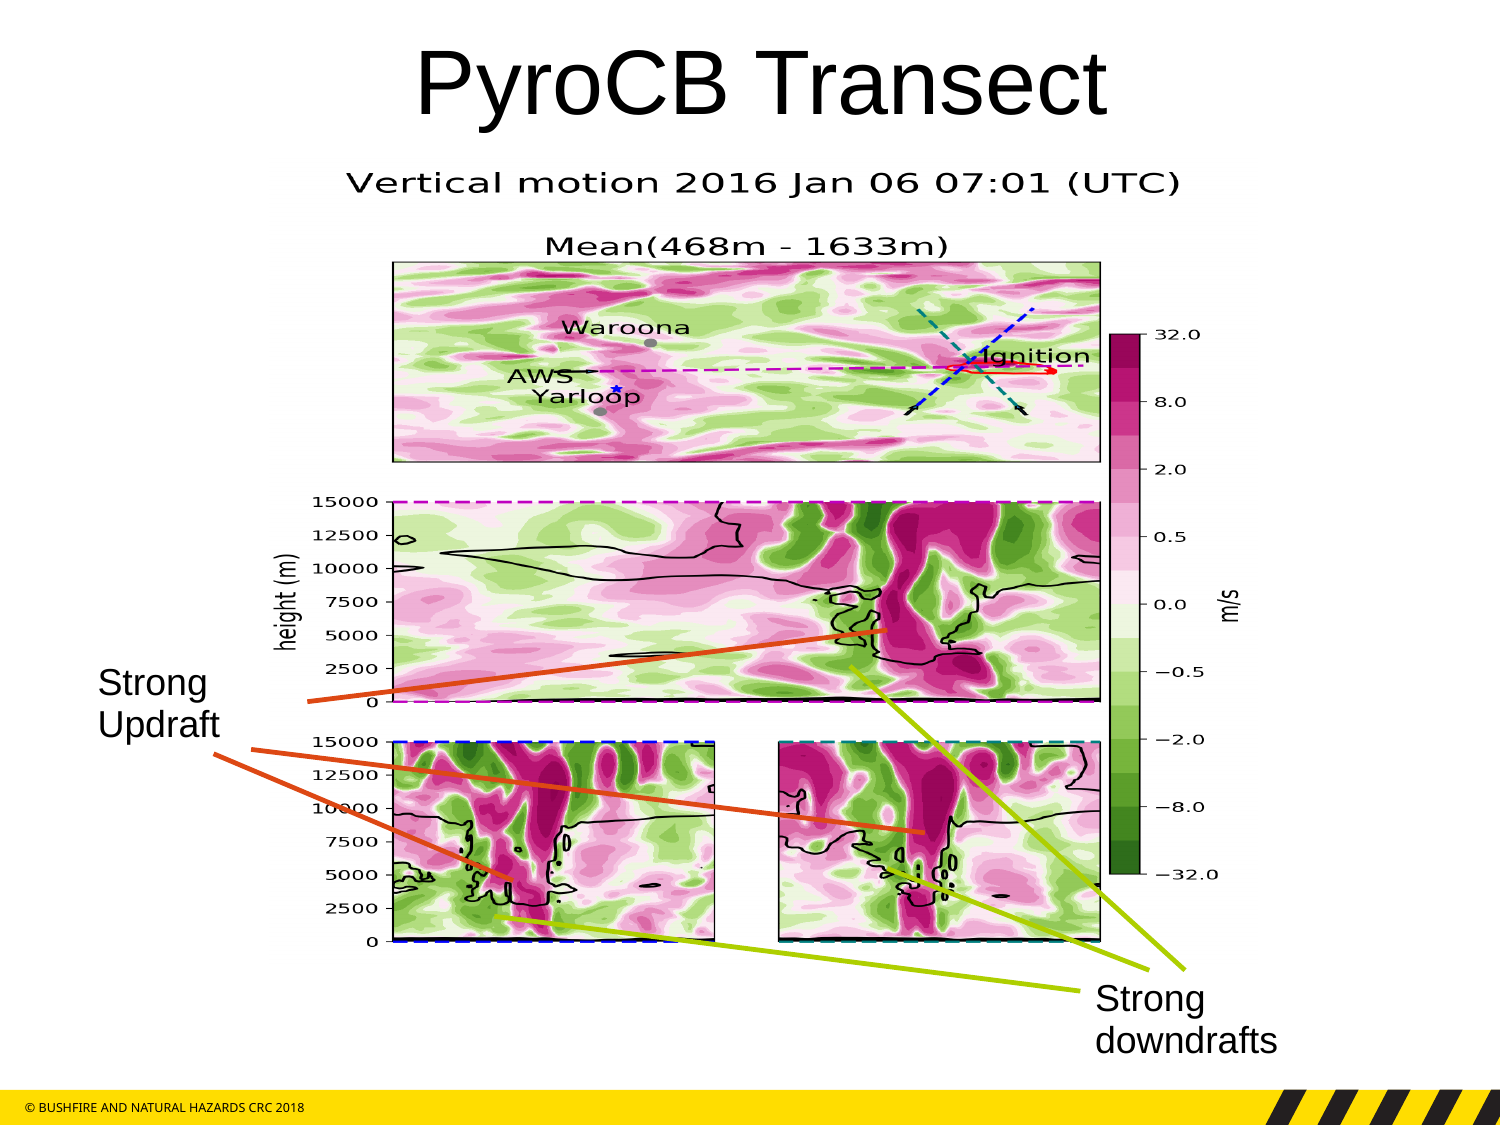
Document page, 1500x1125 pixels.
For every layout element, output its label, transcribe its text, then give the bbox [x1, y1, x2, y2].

text_box Strong Updraft [82, 654, 345, 754]
picture [269, 166, 1258, 964]
text_box Strong downdrafts [1080, 970, 1418, 1113]
text_box PyroCB Transect [188, 0, 1335, 166]
